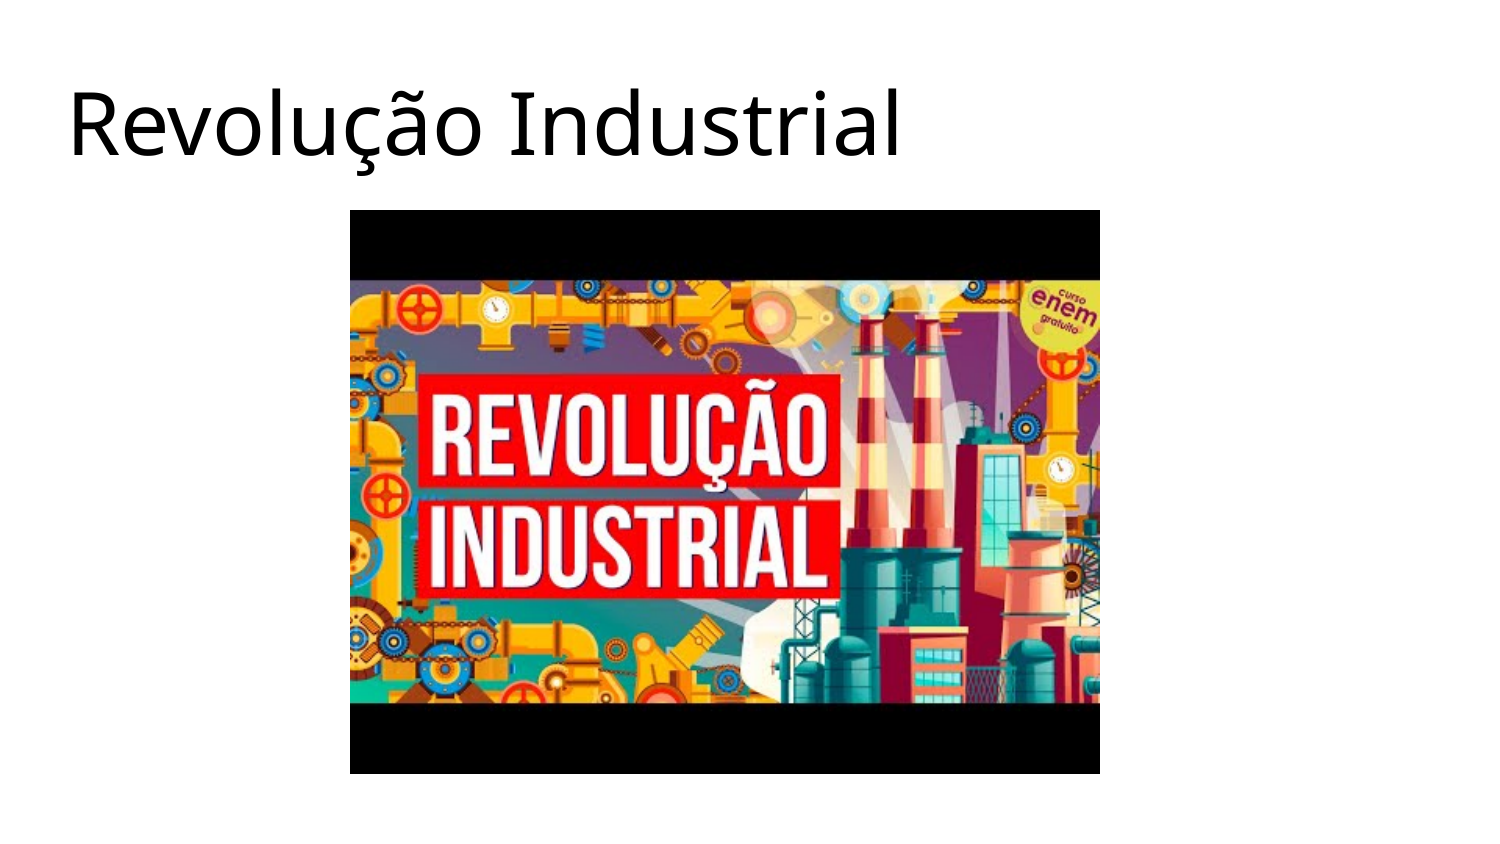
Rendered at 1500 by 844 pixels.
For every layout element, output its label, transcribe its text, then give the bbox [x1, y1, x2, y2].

title Revolução Industrial [51, 51, 1449, 189]
picture [350, 210, 1100, 774]
